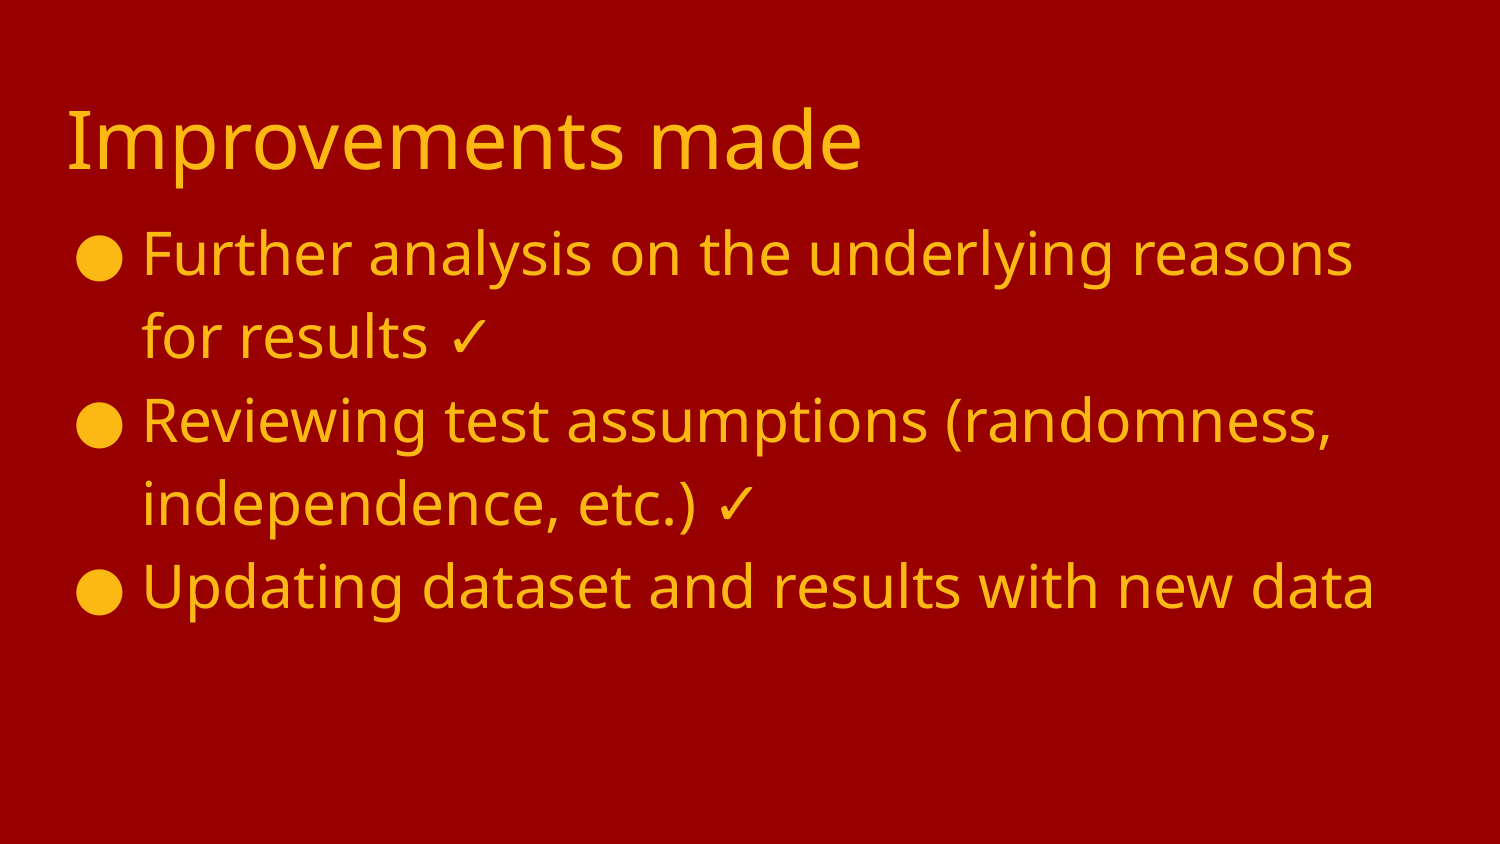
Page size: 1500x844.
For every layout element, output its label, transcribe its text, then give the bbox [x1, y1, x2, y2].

title Improvements made [51, 72, 1449, 167]
list Further analysis on the underlying reasons for results ✓ Reviewing test assumptions (randomness, independence, etc.) ✓ Updating dataset and results with new data [51, 189, 1449, 788]
